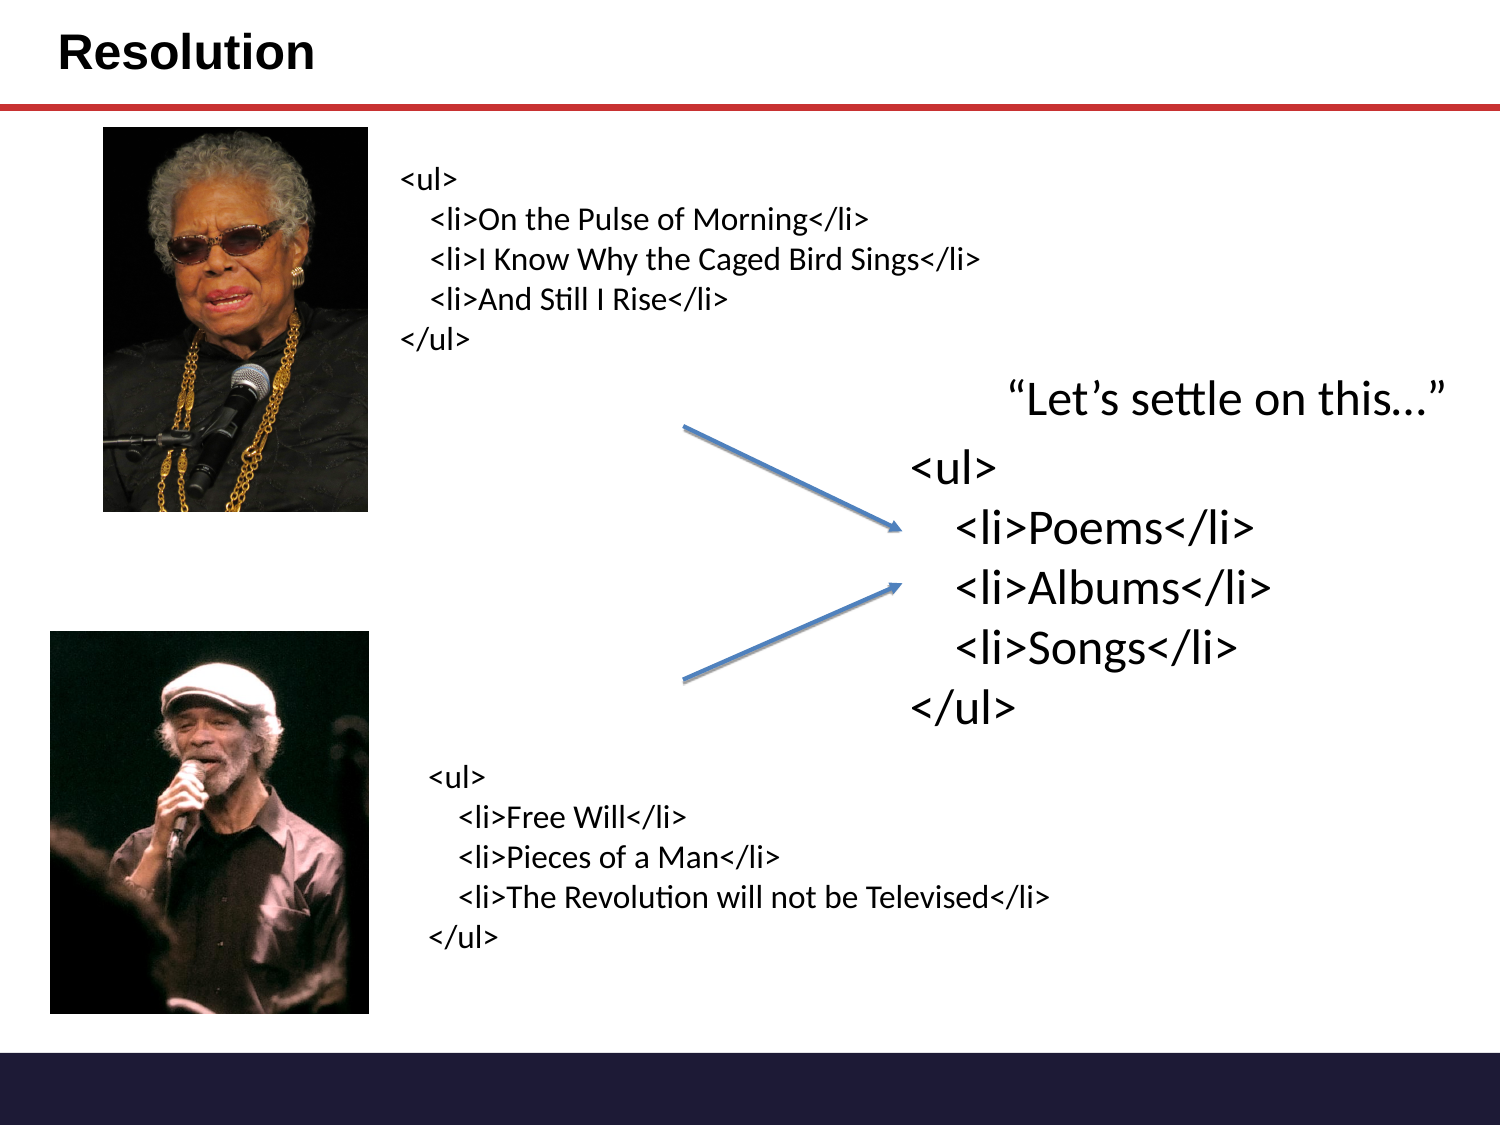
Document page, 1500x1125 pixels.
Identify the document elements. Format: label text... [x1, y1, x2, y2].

picture [103, 127, 368, 512]
text_box <ul> <li>Free Will</li> <li>Pieces of a Man</li> <li>The Revolution will not be Televised</li> </ul> [420, 747, 1060, 963]
text_box <ul> <li>Poems</li> <li>Albums</li> <li>Songs</li> </ul> [902, 426, 1281, 742]
picture [50, 631, 369, 1014]
text_box <ul> <li>On the Pulse of Morning</li> <li>I Know Why the Caged Bird Sings</li> <li>And Still I Rise</li> </ul> [392, 149, 990, 365]
title Resolution [50, 0, 948, 108]
text_box “Let’s settle on this…” [998, 357, 1456, 433]
